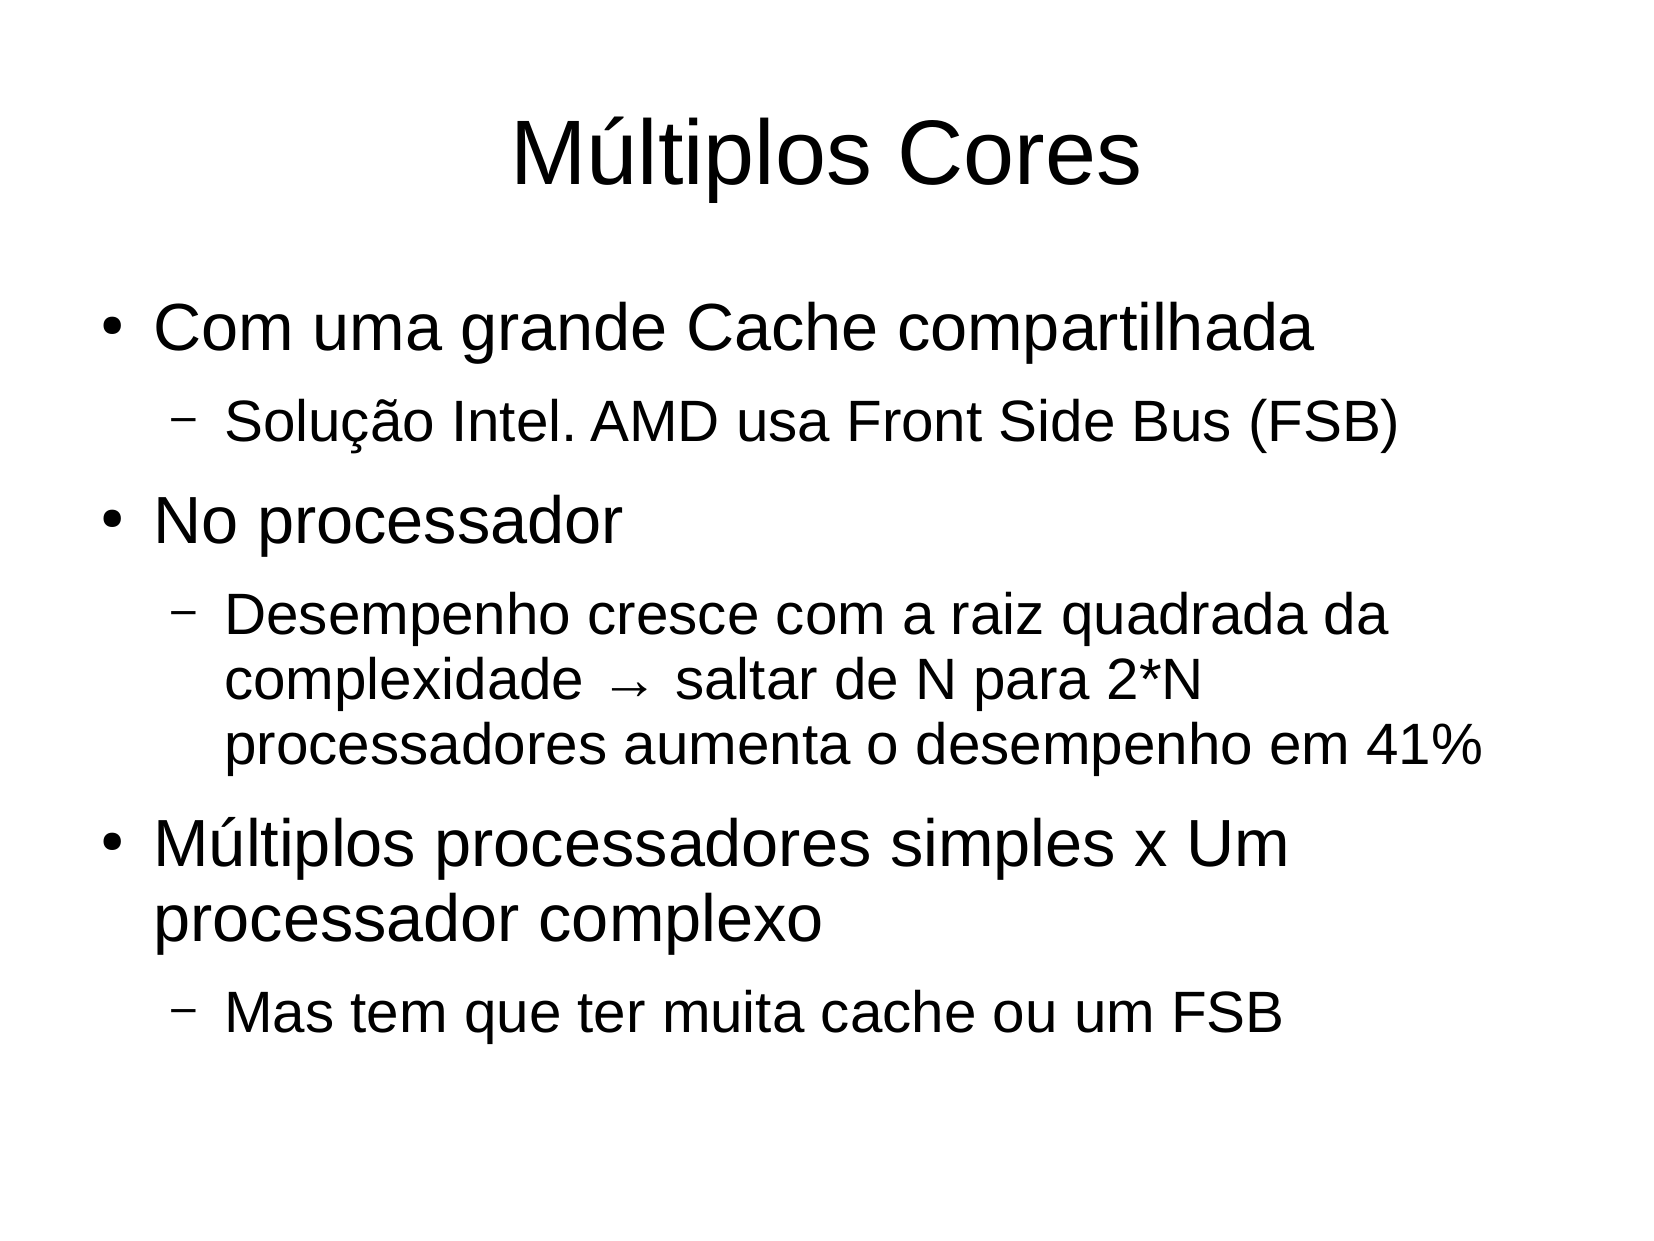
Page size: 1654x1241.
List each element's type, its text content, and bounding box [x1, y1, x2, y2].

list Com uma grande Cache compartilhada Solução Intel. AMD usa Front Side Bus (FSB) No processador Desempenho cresce com a raiz quadrada da complexidade → saltar de N para 2*N processadores aumenta o desempenho em 41% Múltiplos processadores simples x Um processador complexo Mas tem que ter muita cache ou um FSB [82, 290, 1571, 1051]
title Múltiplos Cores [82, 49, 1571, 257]
